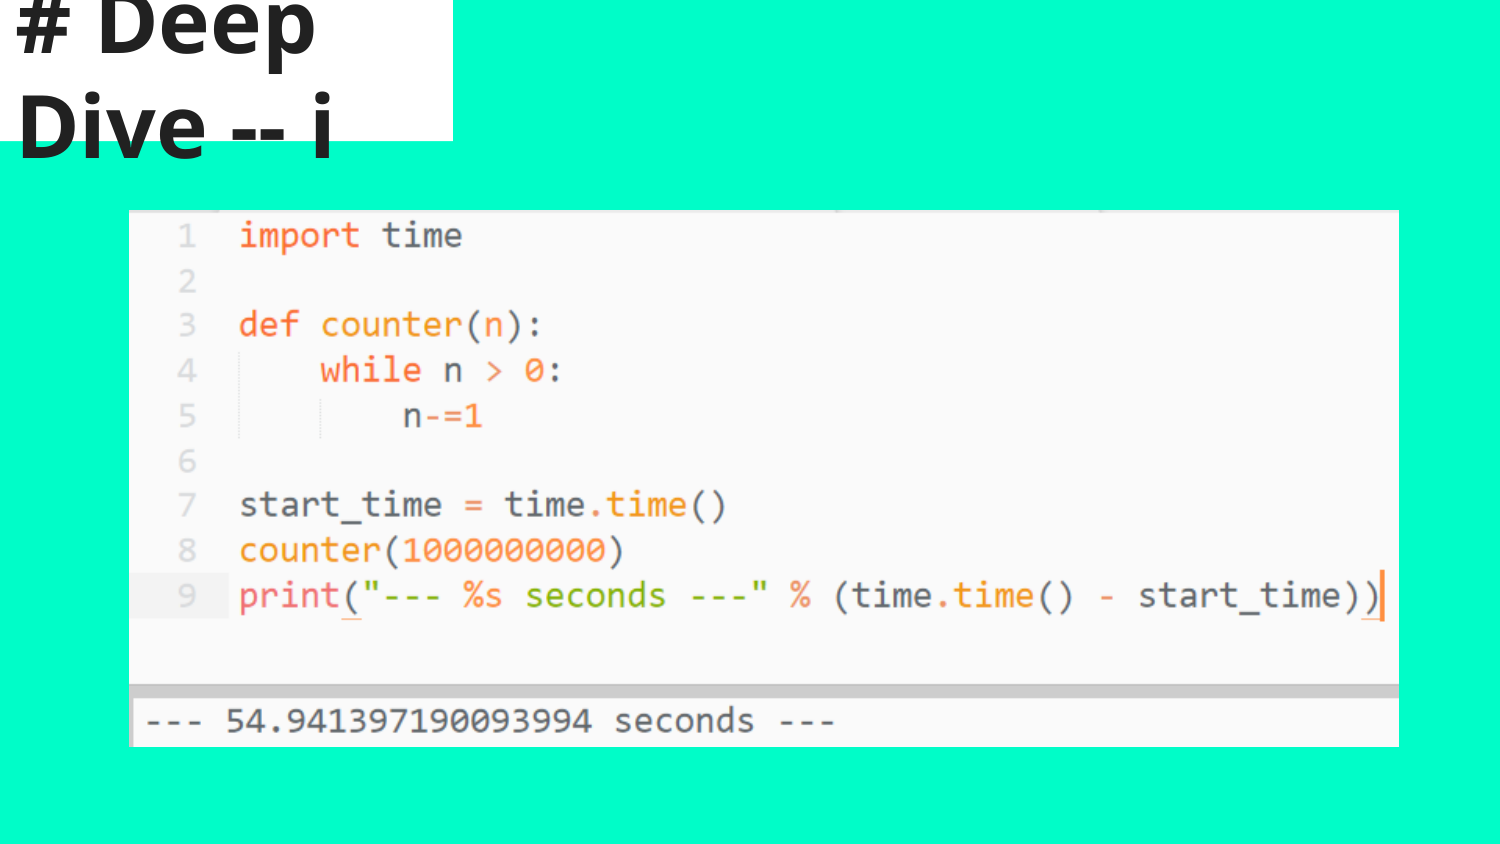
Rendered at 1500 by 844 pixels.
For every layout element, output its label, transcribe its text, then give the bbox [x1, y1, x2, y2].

picture [129, 210, 1399, 747]
title # Deep Dive -- i [0, 0, 453, 142]
